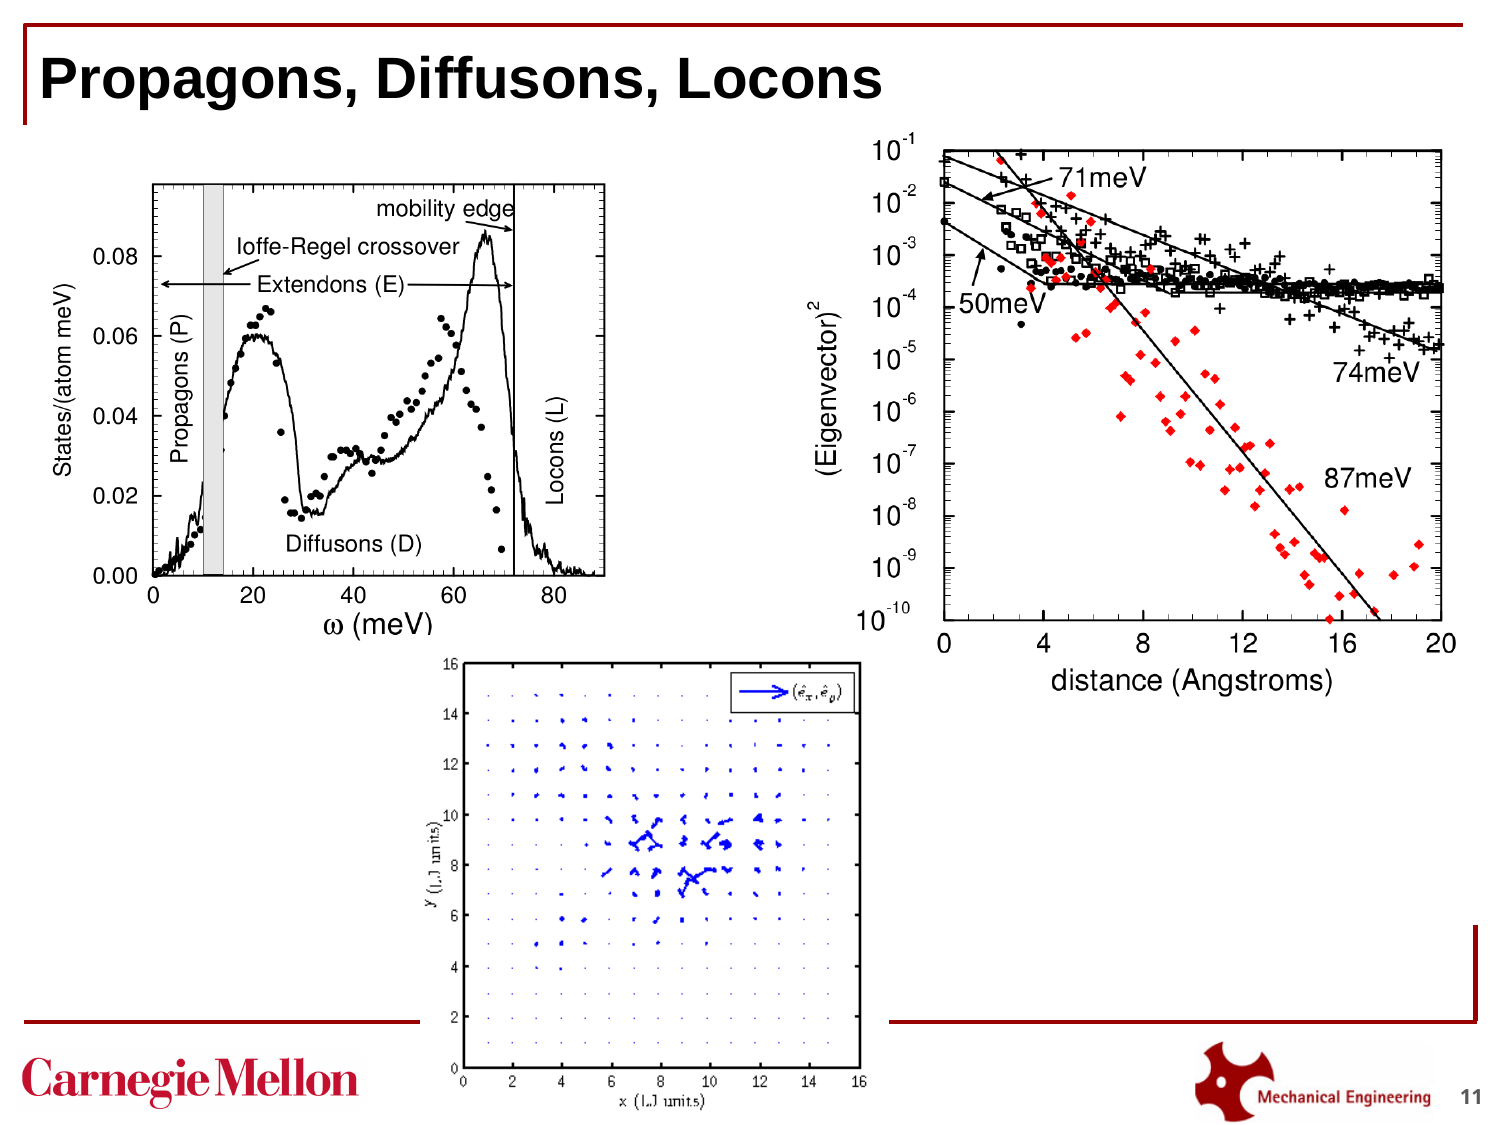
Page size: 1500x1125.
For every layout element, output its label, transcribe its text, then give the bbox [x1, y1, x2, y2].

picture [41, 104, 1471, 1125]
picture [1192, 1034, 1438, 1125]
picture [16, 1050, 366, 1110]
title Propagons, Diffusons, Locons [24, 24, 1463, 126]
